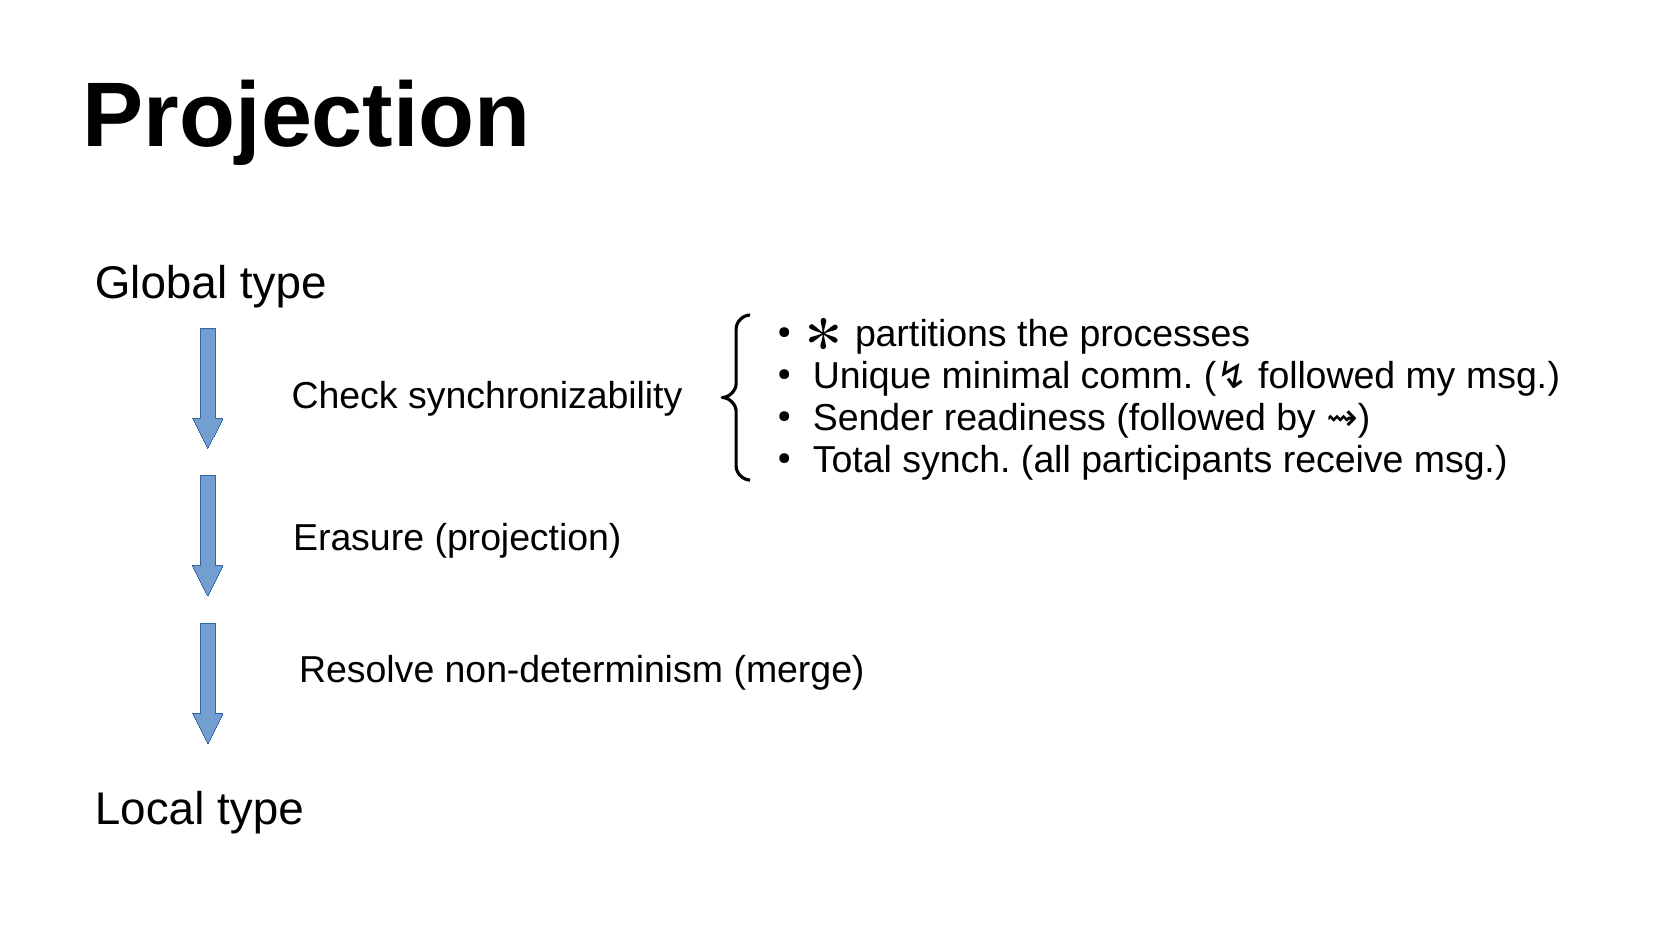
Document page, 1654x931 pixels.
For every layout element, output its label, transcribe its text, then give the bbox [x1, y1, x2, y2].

text_box [192, 623, 223, 744]
title Projection [82, 37, 1571, 193]
text_box [192, 475, 223, 596]
text_box Resolve non-determinism (merge) [284, 641, 880, 699]
text_box Erasure (projection) [278, 509, 637, 566]
text_box Check synchronizability [276, 366, 698, 424]
text_box Global type [80, 250, 342, 317]
text_box partitions the processes Unique minimal comm. (↯ followed my msg.) Sender readiness (followed by ⇝) Total synch. (all participants receive msg.) [762, 305, 1588, 531]
text_box [192, 328, 223, 449]
picture [808, 317, 838, 350]
text_box Local type [80, 775, 319, 842]
